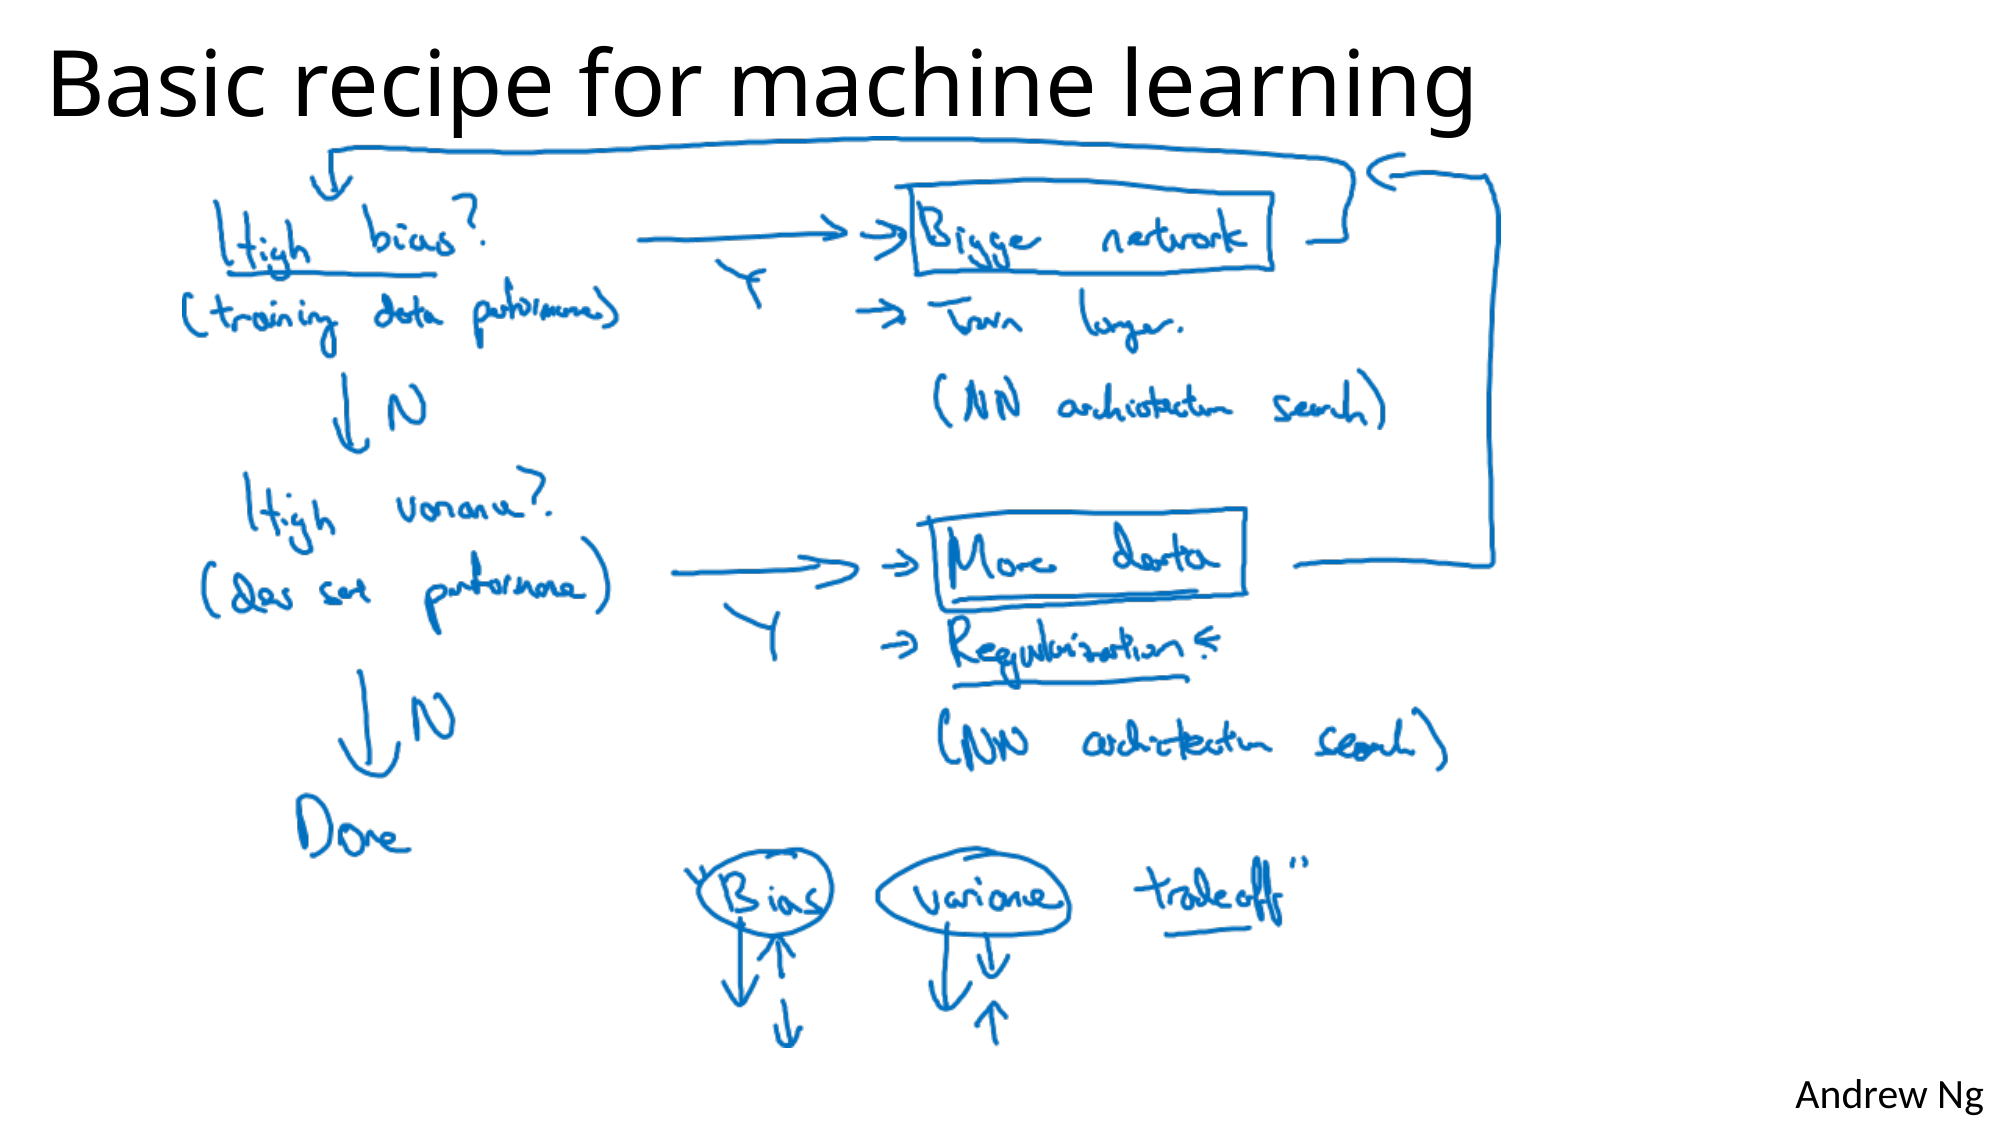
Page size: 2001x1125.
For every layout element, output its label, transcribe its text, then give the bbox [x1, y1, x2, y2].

picture [182, 136, 1501, 1048]
title Basic recipe for machine learning [30, 29, 1755, 248]
